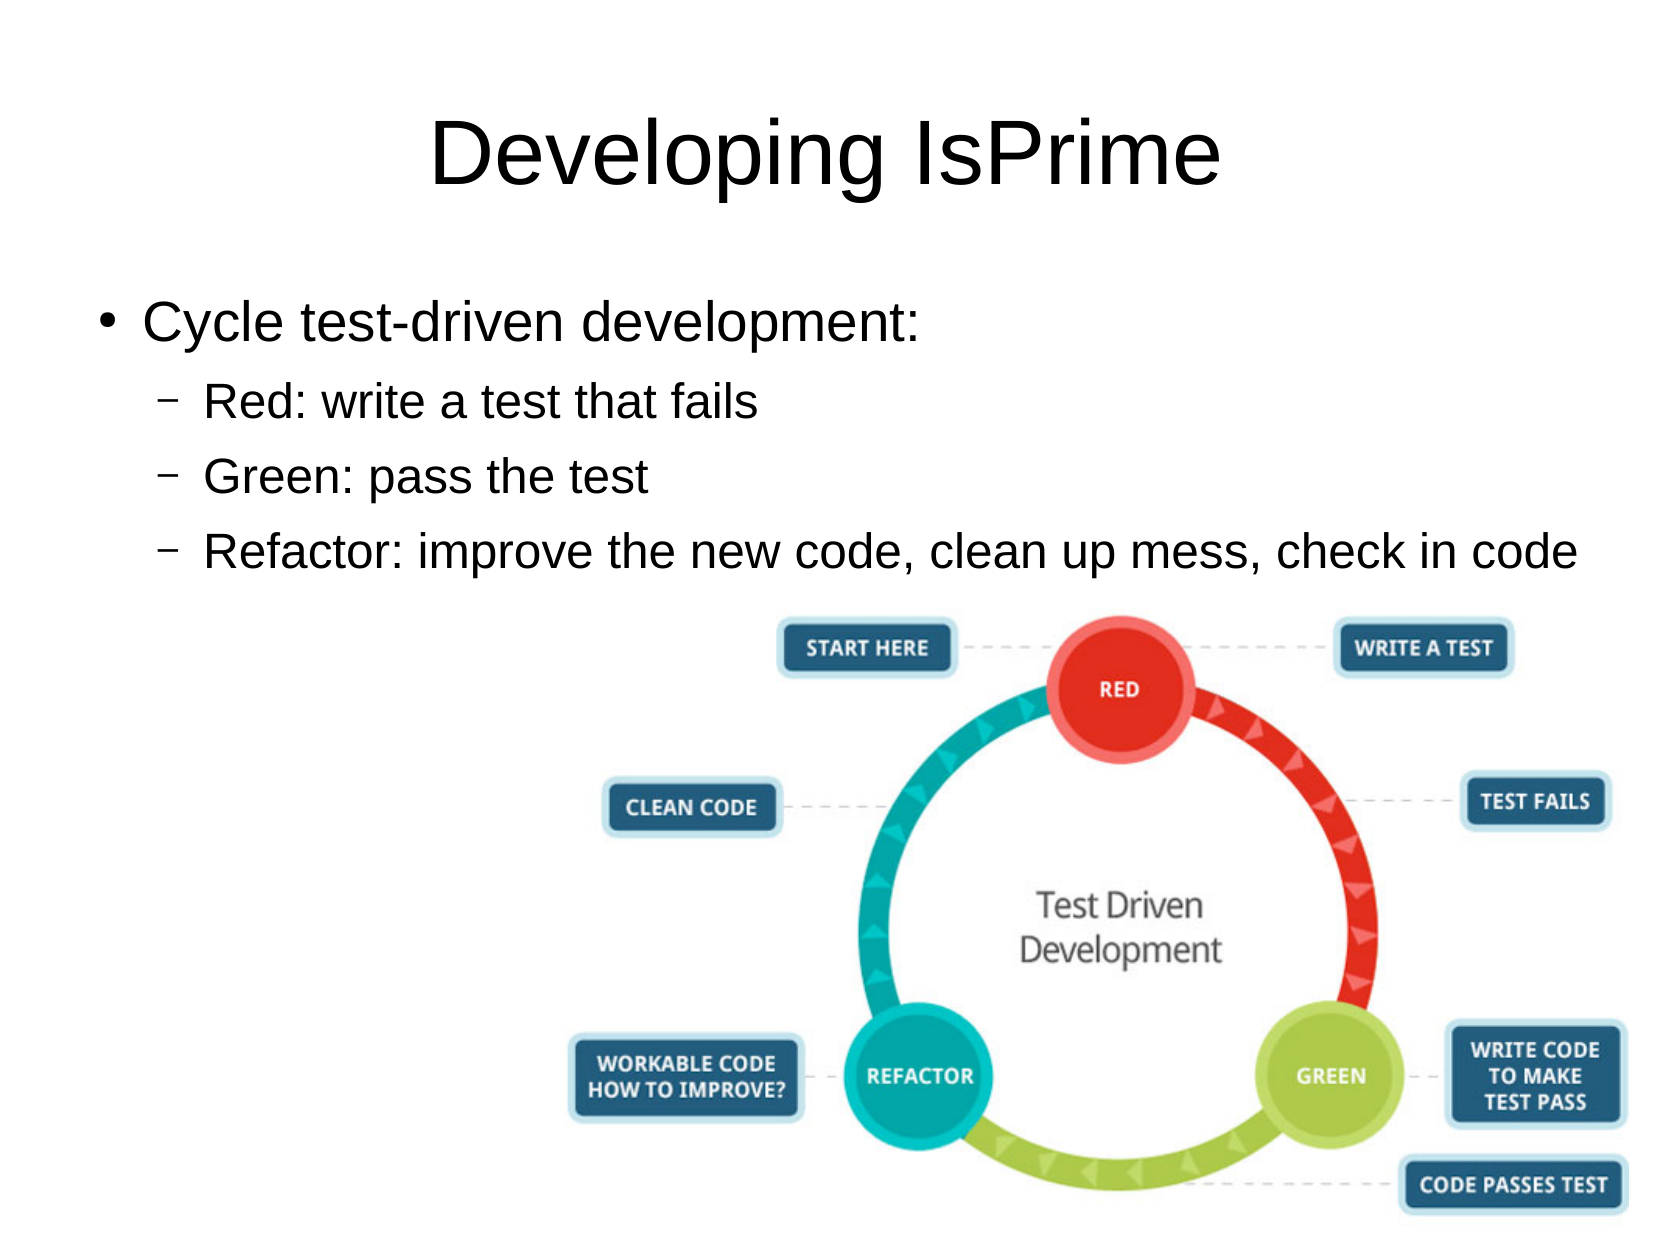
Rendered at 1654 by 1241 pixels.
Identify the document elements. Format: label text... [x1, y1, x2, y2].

picture [540, 586, 1629, 1241]
title Developing IsPrime [82, 49, 1571, 257]
list Cycle test-driven development: Red: write a test that fails Green: pass the test Refactor: improve the new code, clean up mess, check in code [82, 290, 1636, 586]
